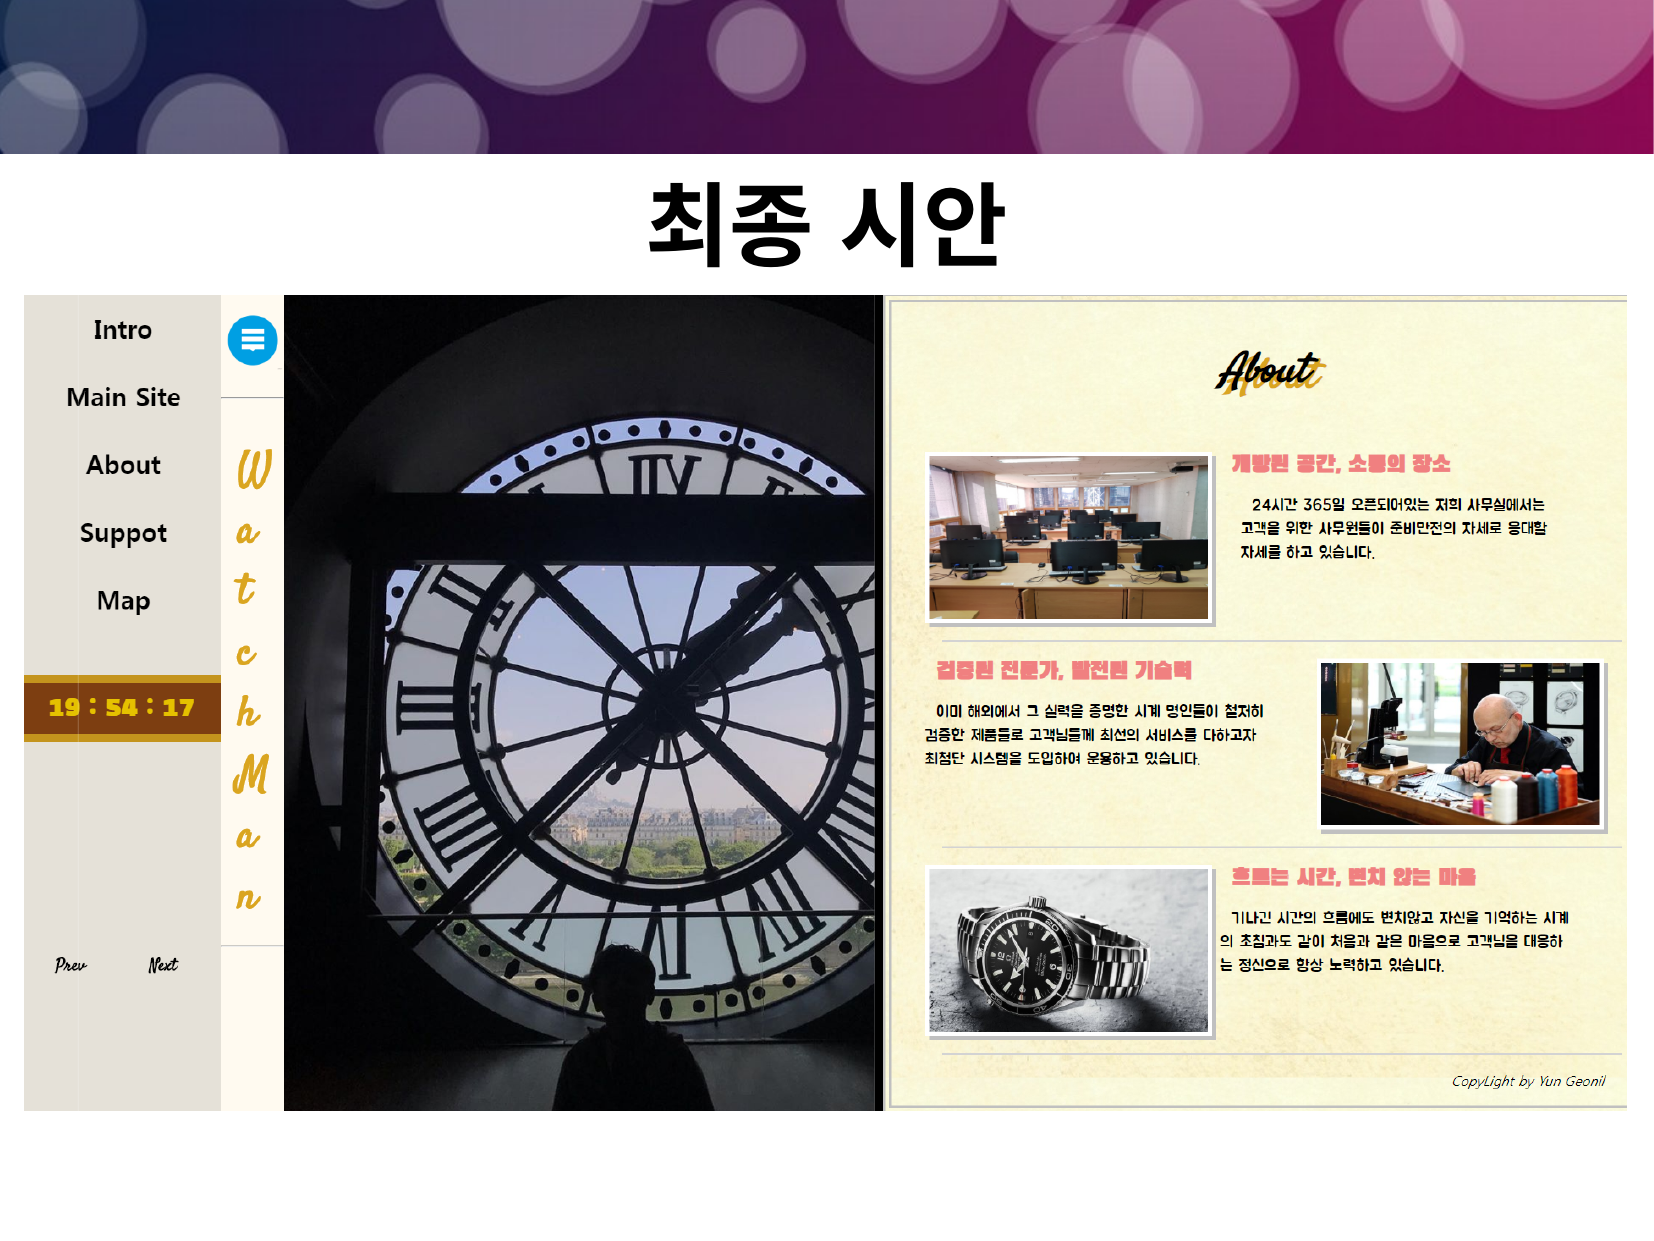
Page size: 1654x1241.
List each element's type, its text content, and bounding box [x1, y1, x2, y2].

picture [24, 295, 1627, 1111]
picture [0, 0, 1654, 154]
title 최종 시안 [82, 141, 1571, 295]
